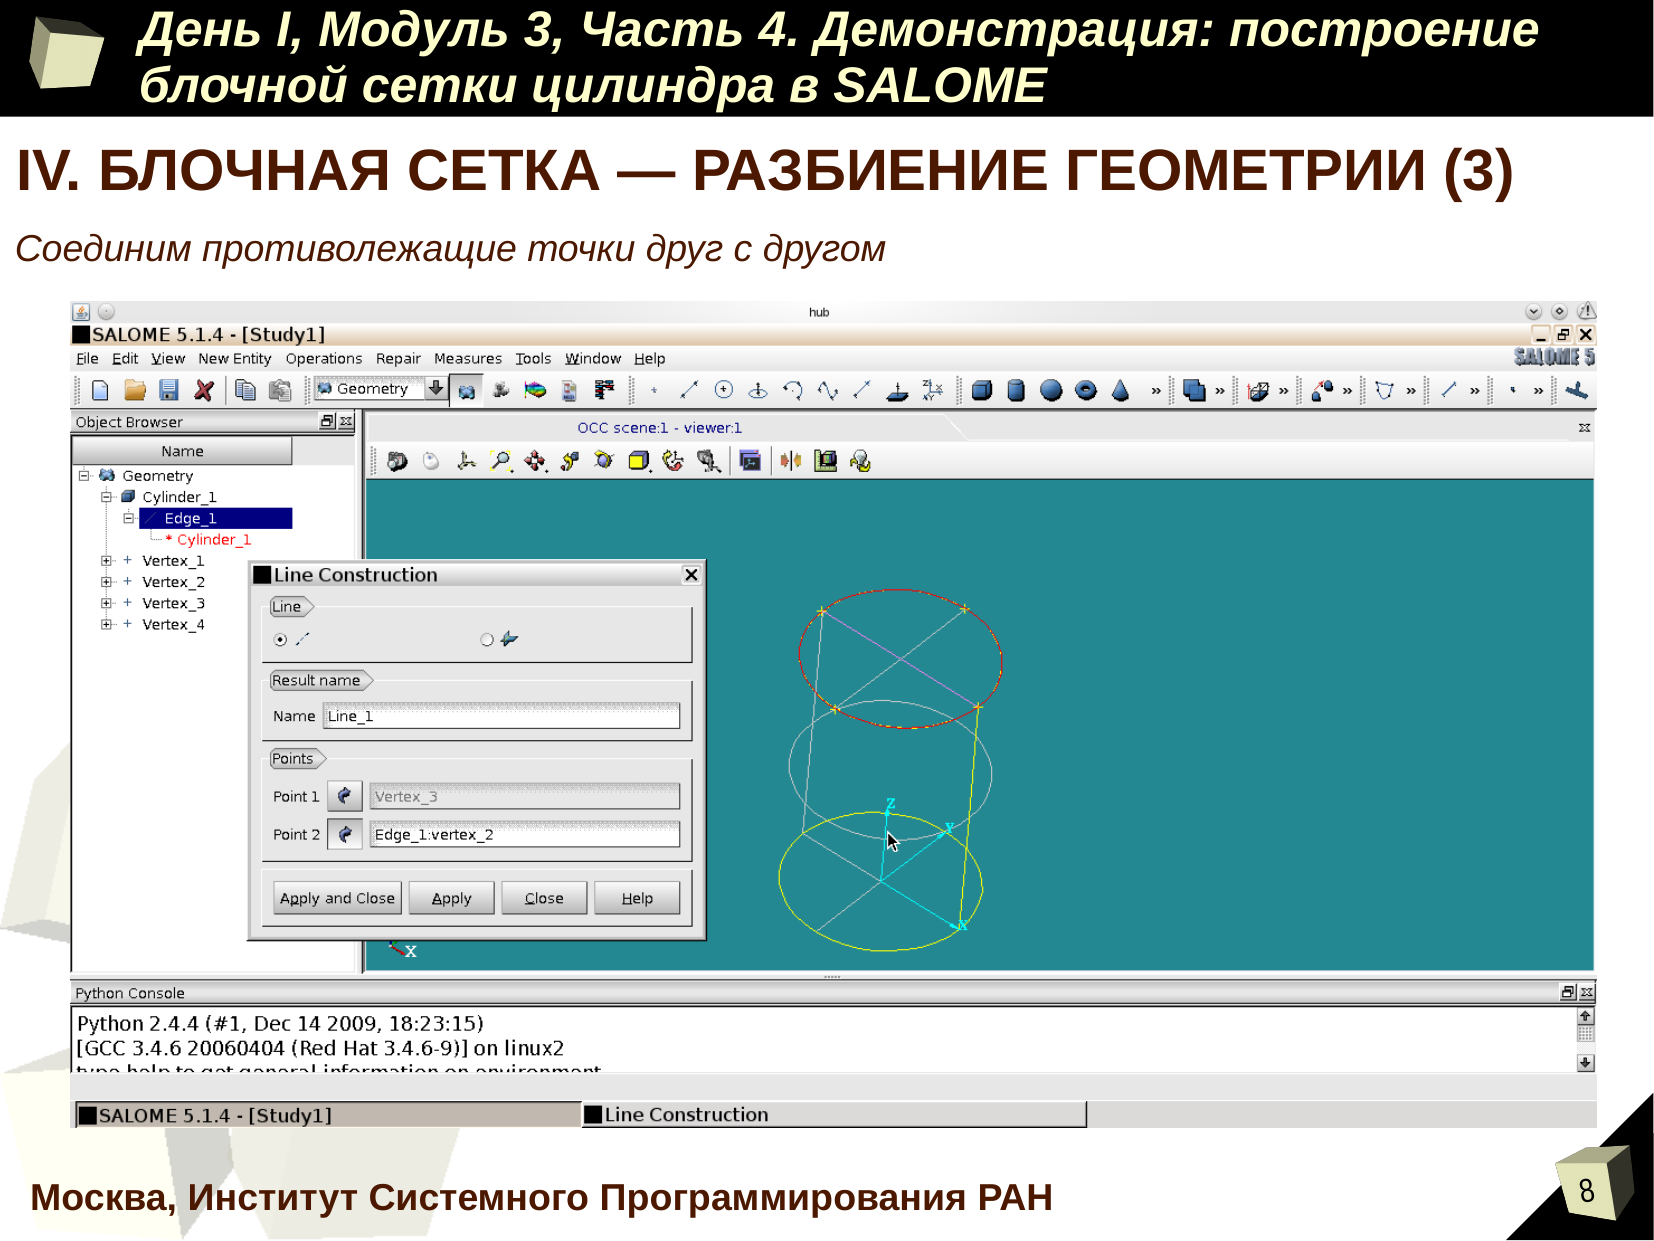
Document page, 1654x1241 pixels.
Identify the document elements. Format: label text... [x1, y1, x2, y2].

text_box IV. БЛОЧНАЯ СЕТКА — РАЗБИЕНИЕ ГЕОМЕТРИИ (3) [1, 130, 1654, 211]
text_box Соединим противолежащие точки друг с другом [0, 220, 1654, 277]
picture [464, 1193, 472, 1198]
picture [0, 301, 1597, 1241]
